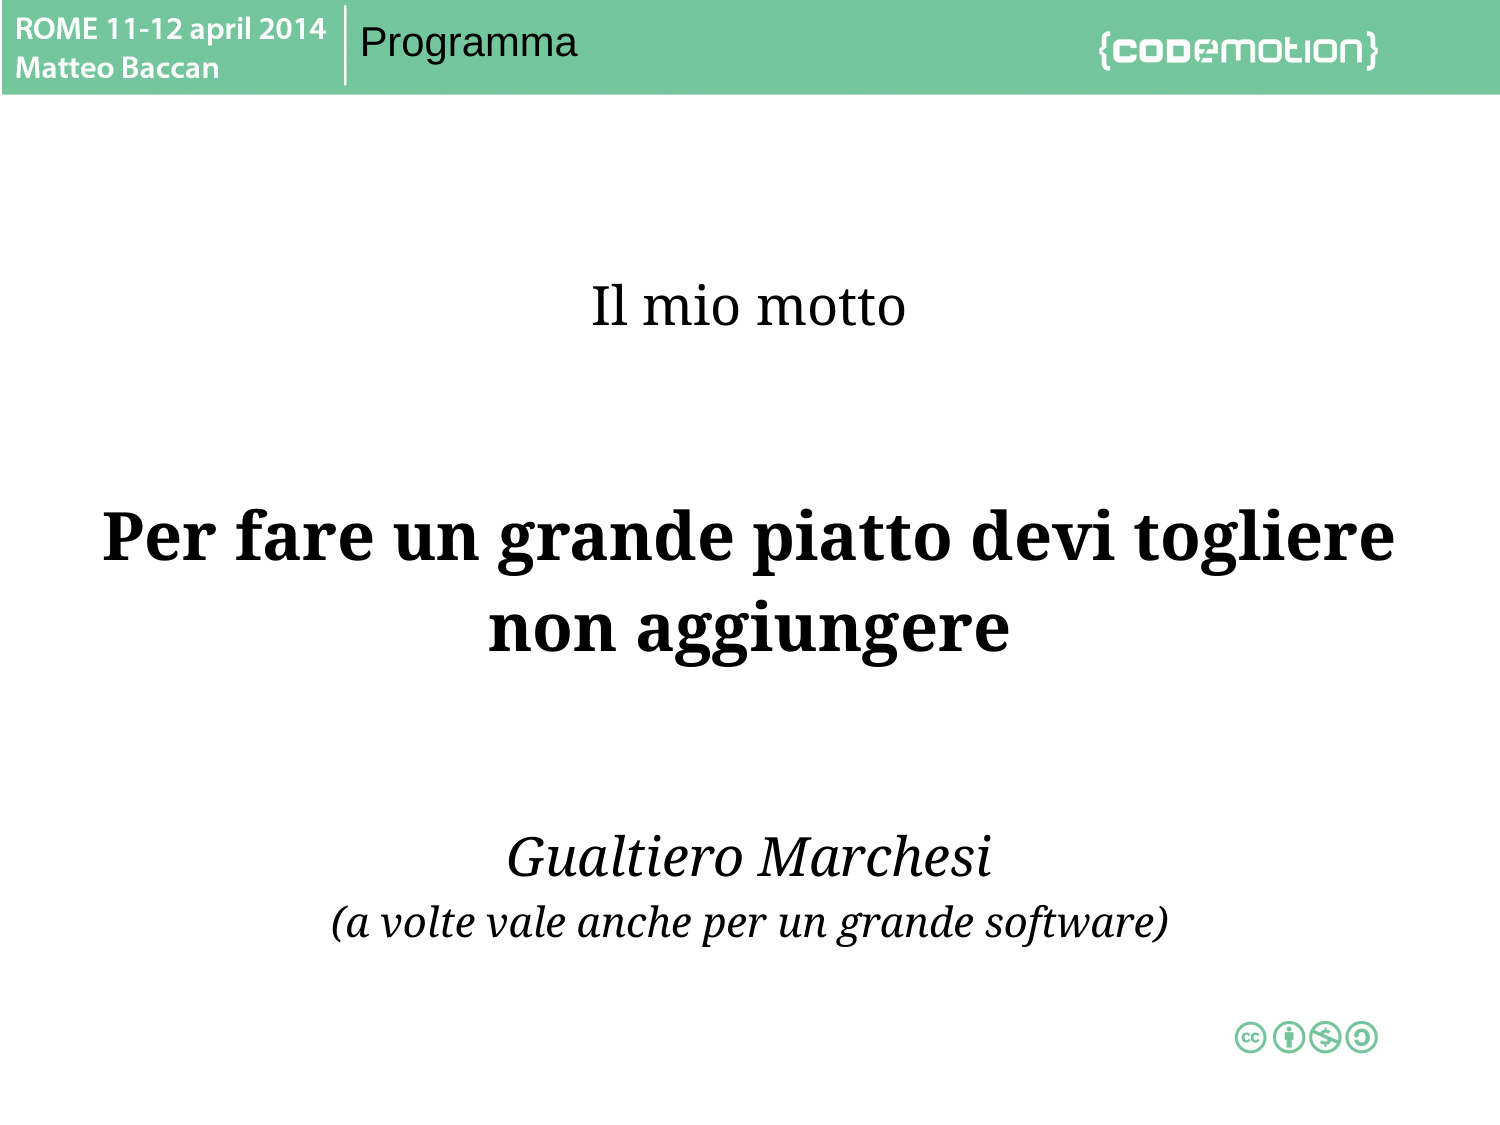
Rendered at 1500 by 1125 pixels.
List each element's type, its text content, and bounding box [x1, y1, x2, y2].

list Programma [345, 11, 1371, 87]
picture [2, 0, 1500, 1125]
text_box Il mio motto Per fare un grande piatto devi togliere non aggiungere Gualtiero Marchesi (a volte vale anche per un grande software) [70, 259, 1430, 926]
